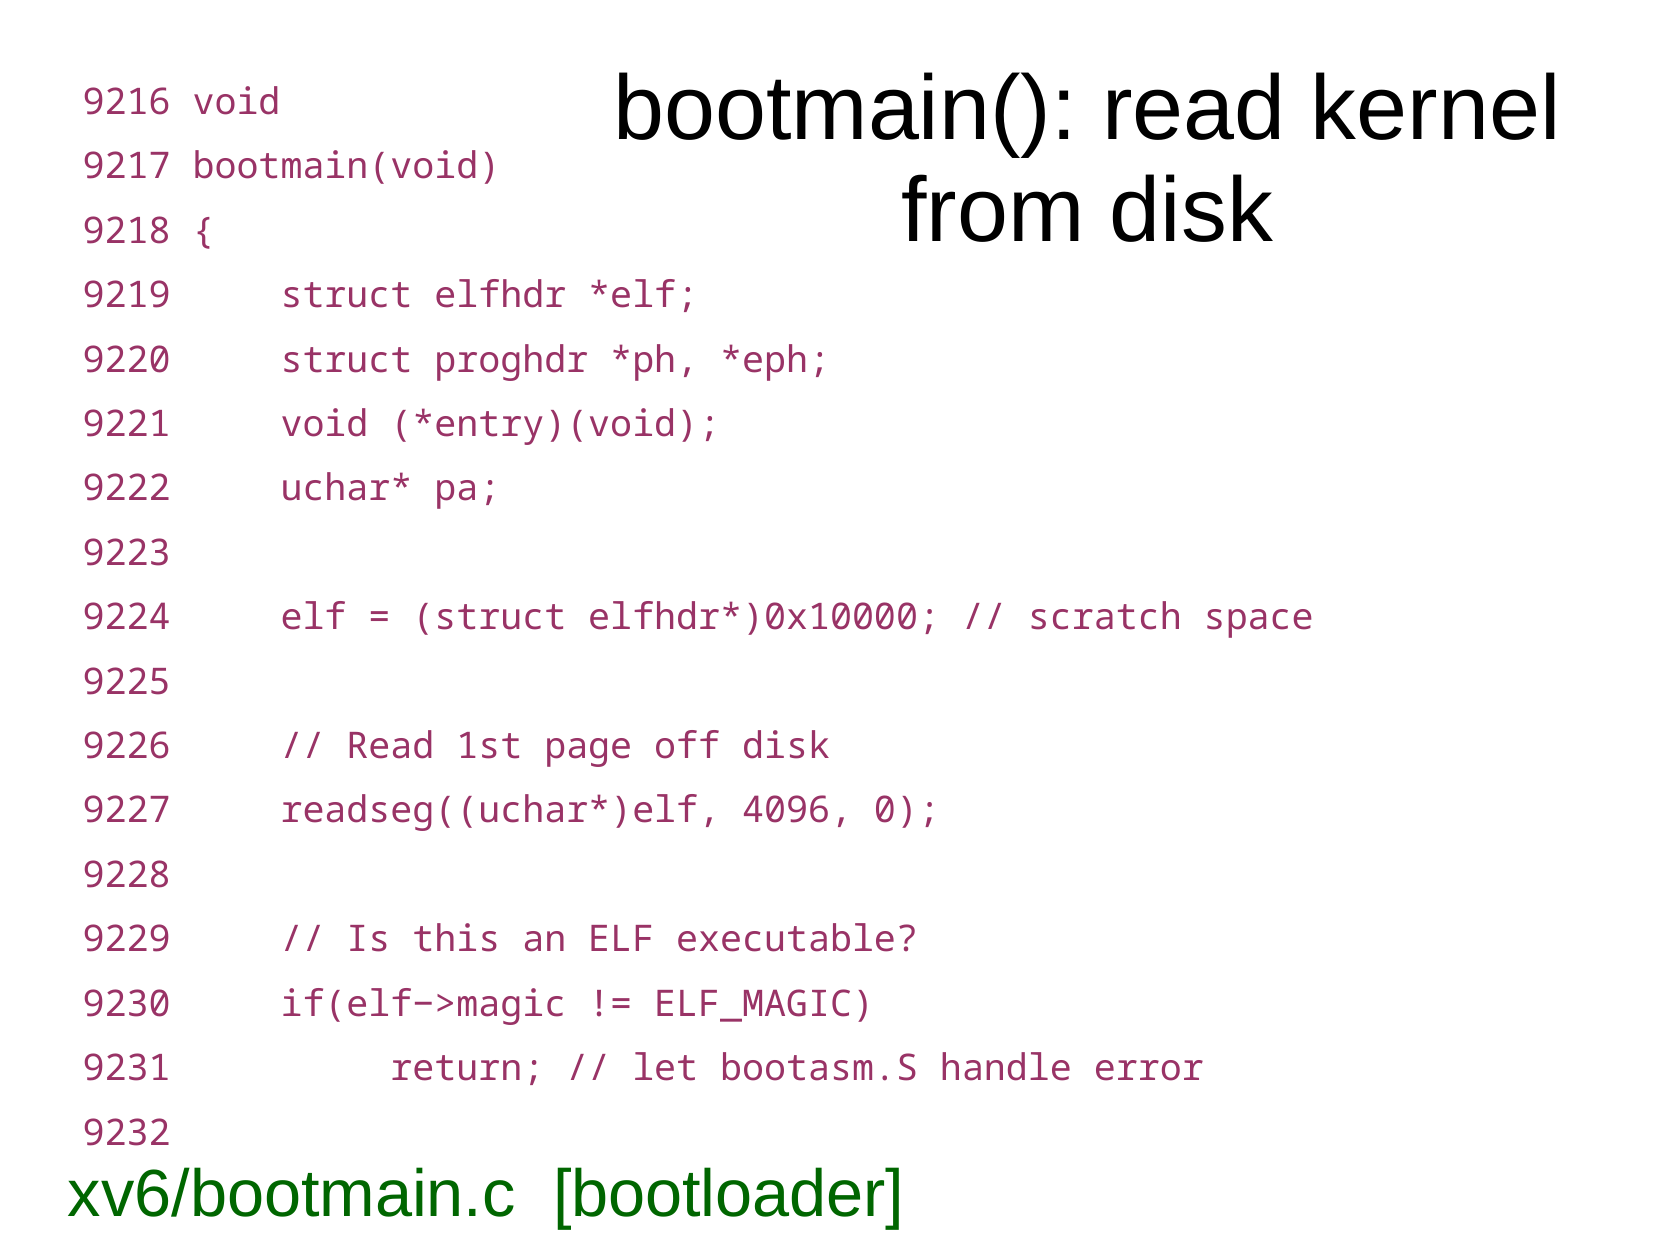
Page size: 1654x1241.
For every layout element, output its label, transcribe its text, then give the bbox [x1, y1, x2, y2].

list 9216 void 9217 bootmain(void) 9218 { 9219 struct elfhdr *elf; 9220 struct proghdr *ph, *eph; 9221 void (*entry)(void); 9222 uchar* pa; 9223 9224 elf = (struct elfhdr*)0x10000; // scratch space 9225 9226 // Read 1st page off disk 9227 readseg((uchar*)elf, 4096, 0); 9228 9229 // Is this an ELF executable? 9230 if(elf−>magic != ELF_MAGIC) 9231 return; // let bootasm.S handle error 9232 [82, 75, 1571, 1163]
title bootmain(): read kernel from disk [525, 55, 1651, 263]
text_box xv6/bootmain.c [bootloader] [53, 1148, 938, 1238]
